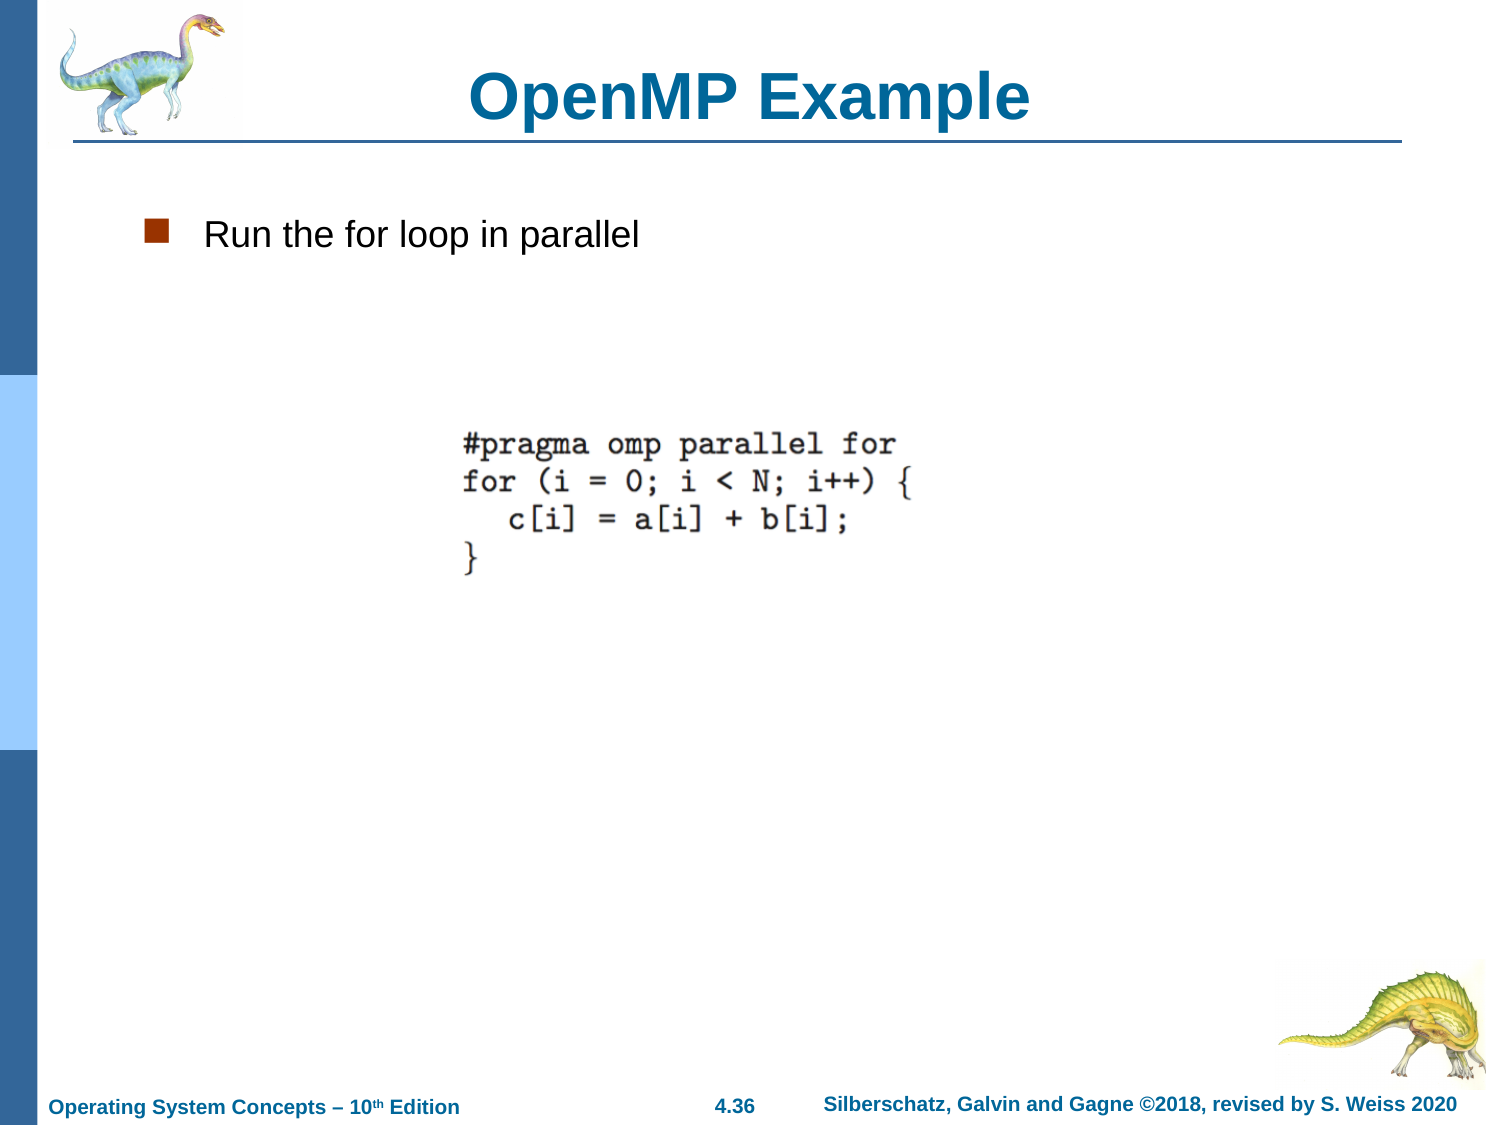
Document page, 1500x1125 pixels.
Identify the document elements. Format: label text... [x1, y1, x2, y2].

picture [1140, 1096, 1148, 1101]
title OpenMP Example [75, 44, 1426, 141]
picture [439, 421, 1027, 616]
picture [46, 0, 243, 149]
picture [1275, 959, 1486, 1090]
list Run the for loop in parallel [132, 202, 1483, 946]
